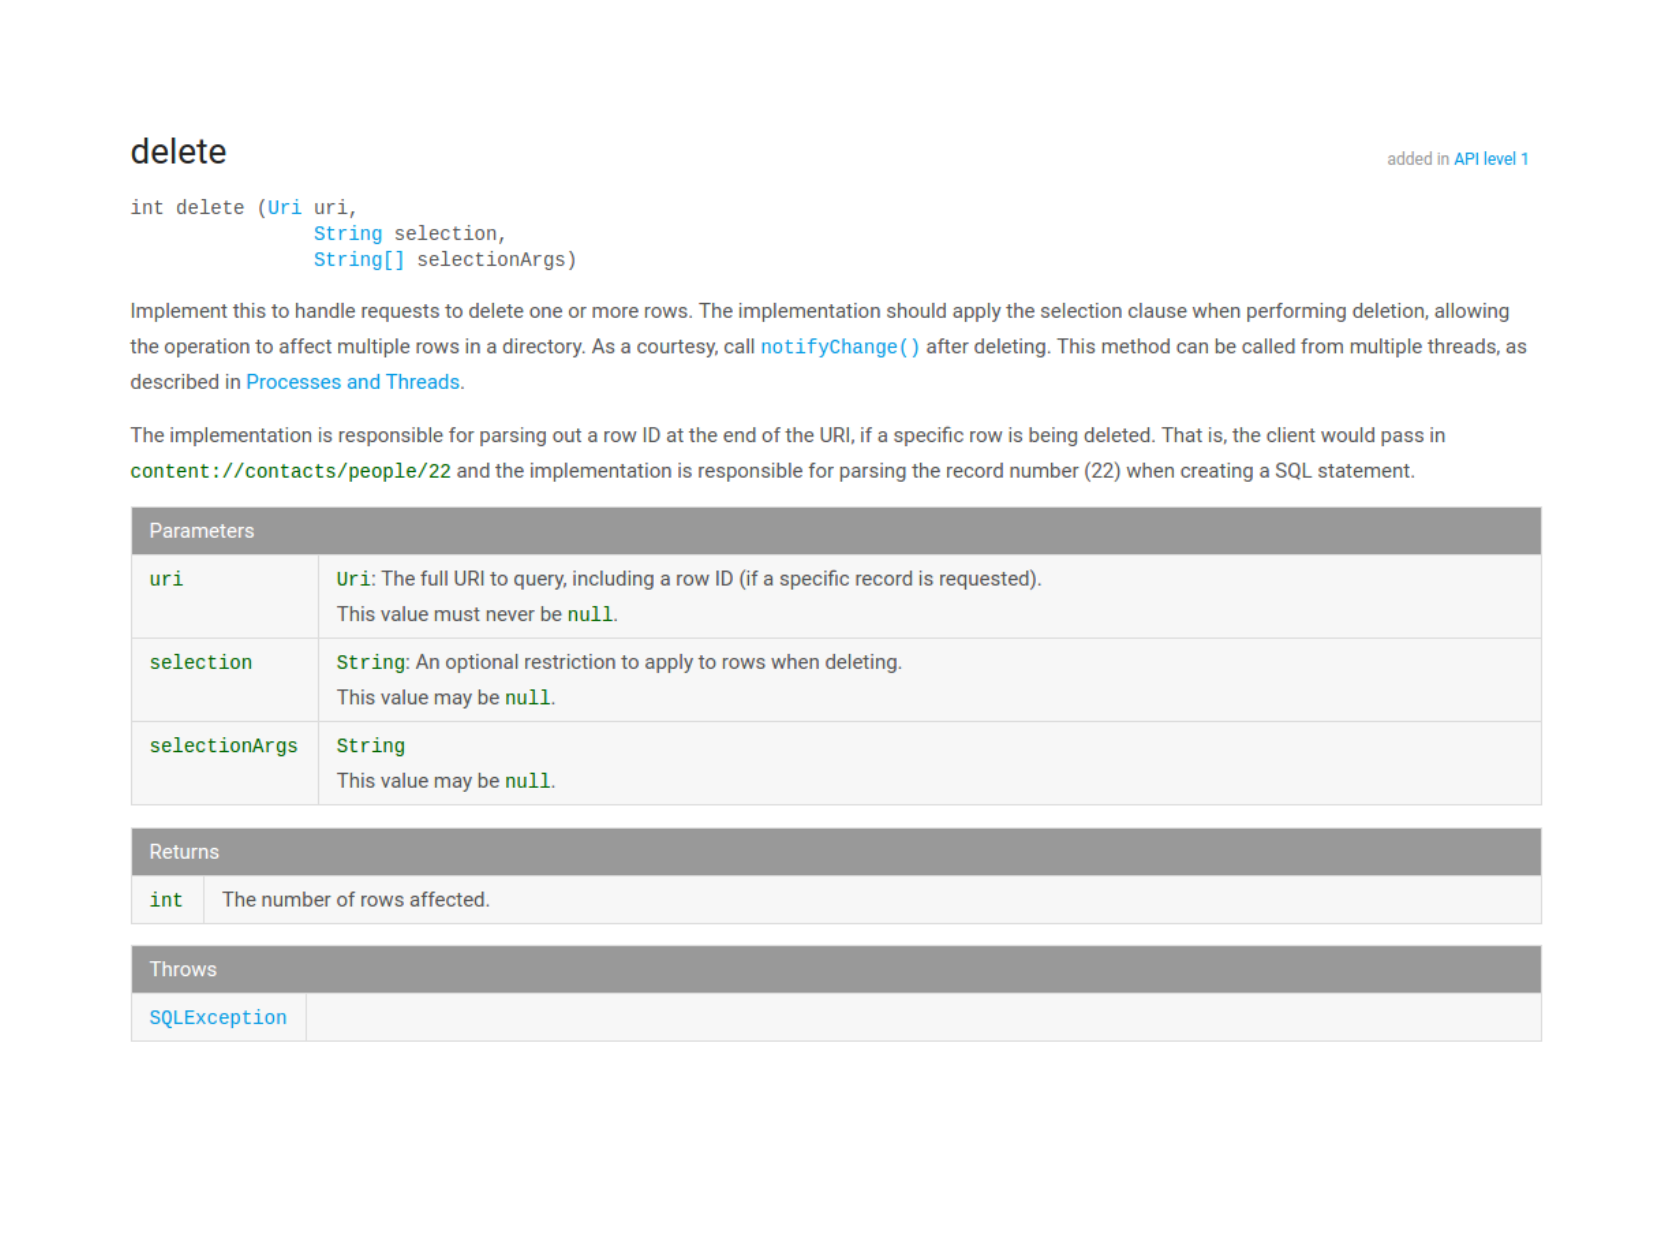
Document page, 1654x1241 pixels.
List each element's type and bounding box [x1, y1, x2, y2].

picture [116, 135, 1567, 1057]
